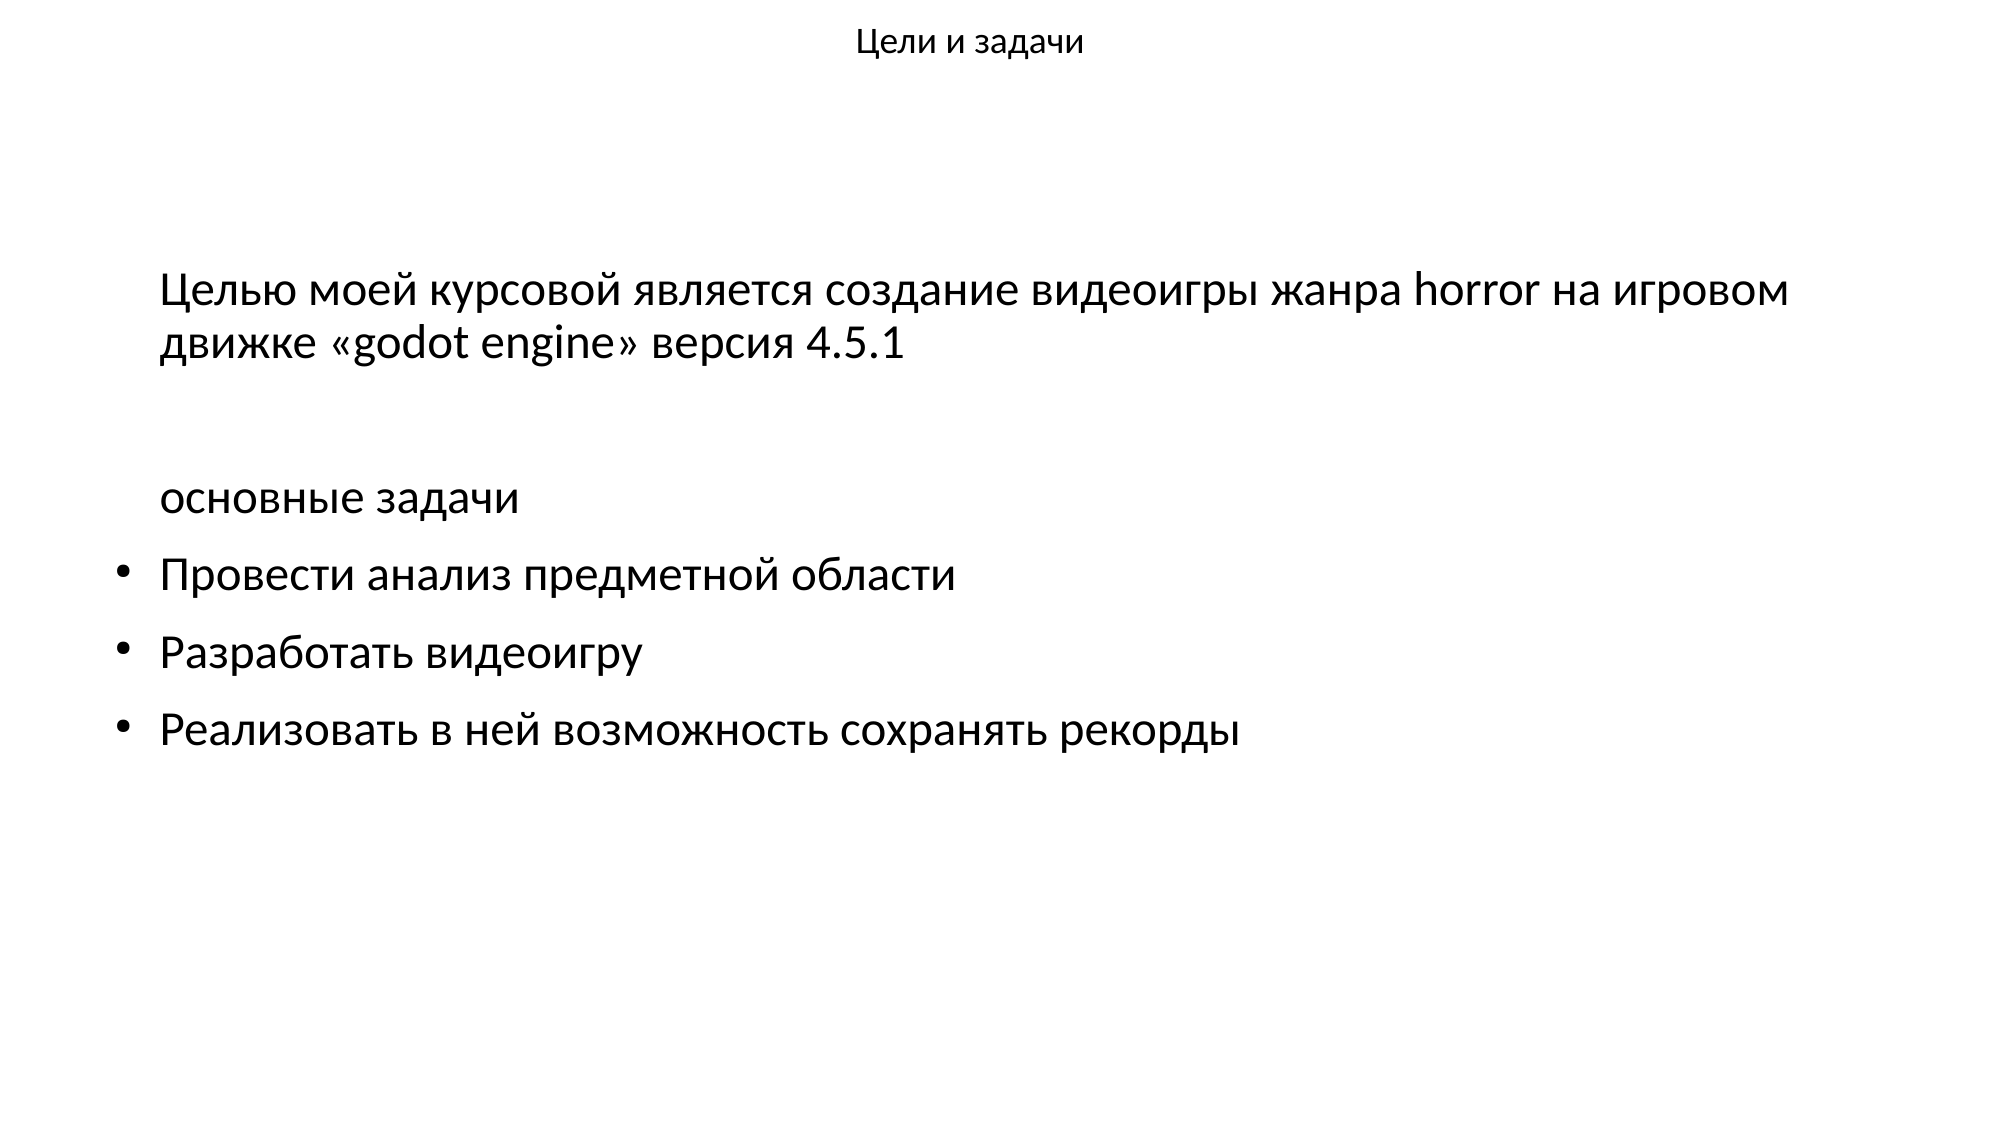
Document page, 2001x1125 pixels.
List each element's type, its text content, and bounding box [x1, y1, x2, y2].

title Цели и задачи [855, 0, 1145, 89]
list Целью моей курсовой является создание видеоигры жанра horror на игровом движке «godot engine» версия 4.5.1 основные задачи Провести анализ предметной области Разработать видеоигру Реализовать в ней возможность сохранять рекорды [99, 263, 1900, 916]
